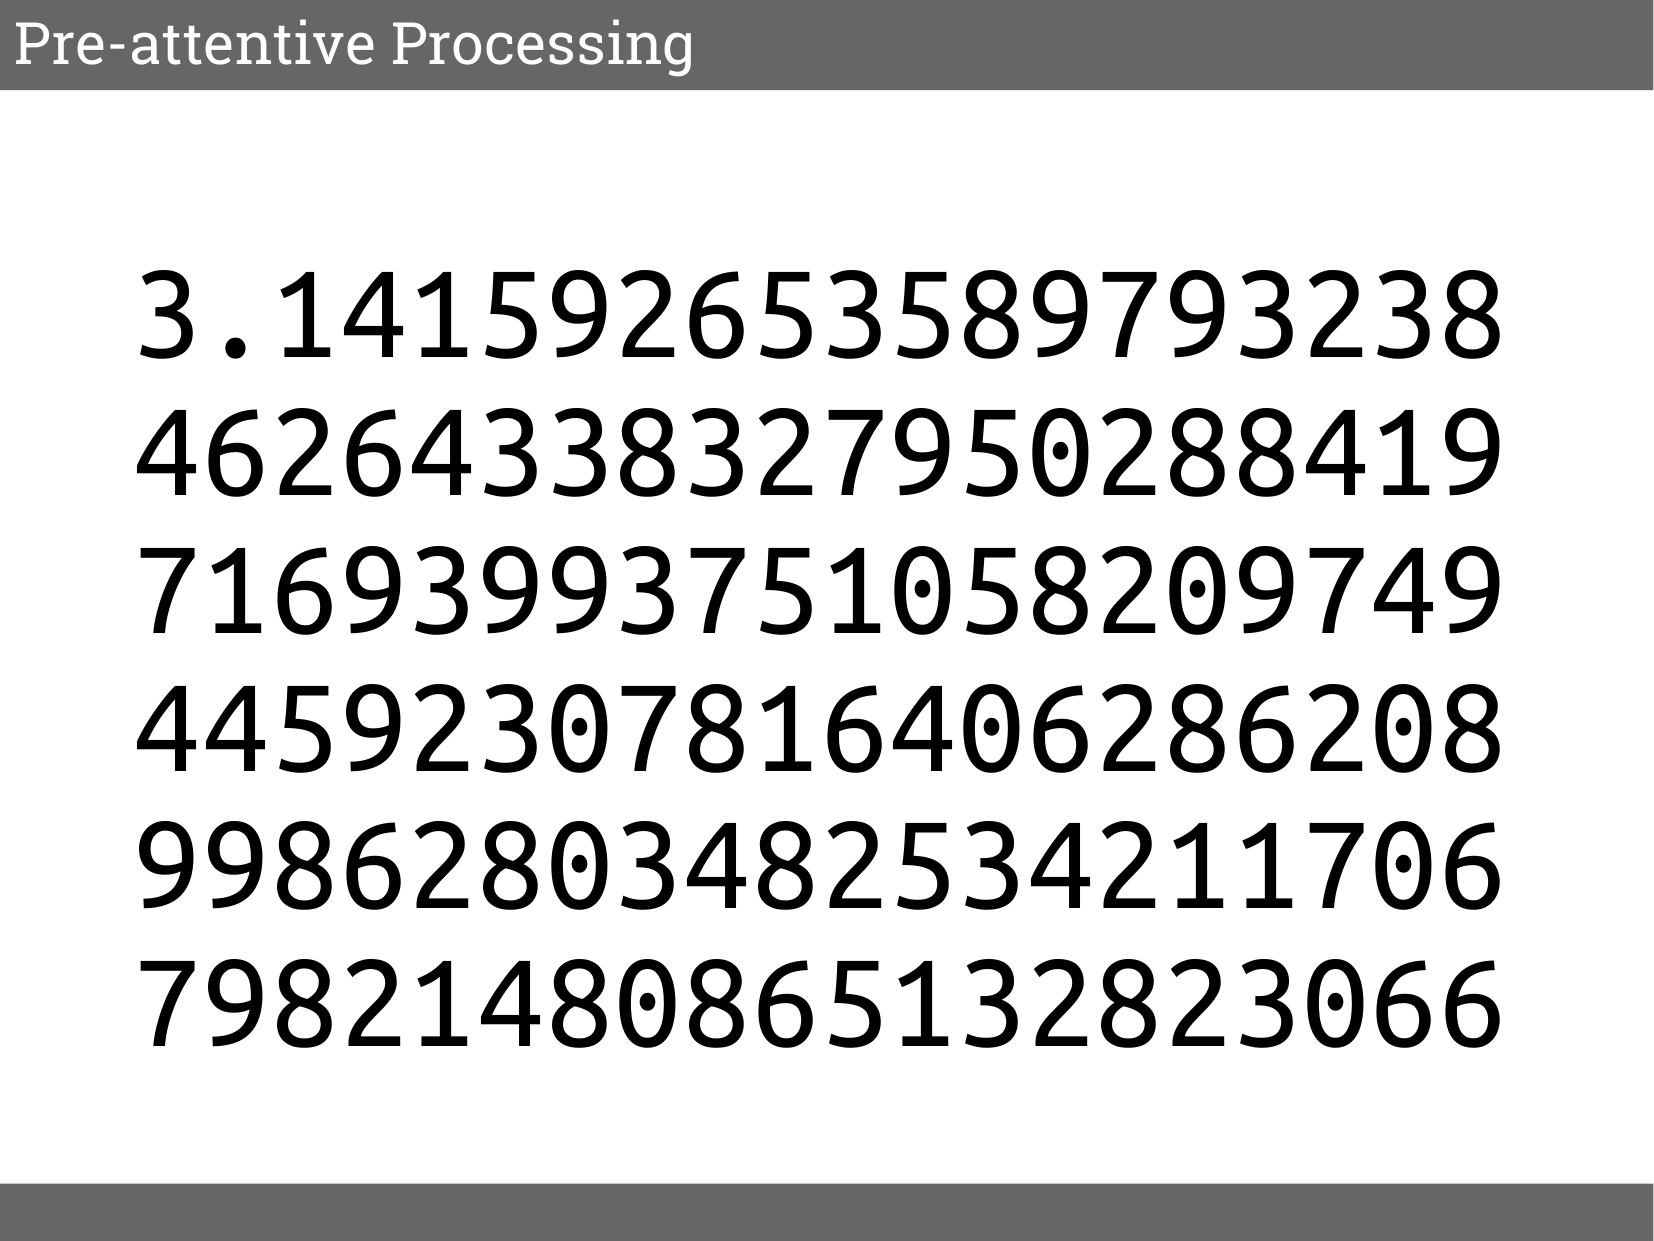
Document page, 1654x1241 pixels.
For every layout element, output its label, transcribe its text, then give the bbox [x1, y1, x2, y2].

text_box Pre-attentive Processing [0, 0, 1654, 89]
text_box [0, 1183, 1654, 1241]
text_box 3.1415926535897932384626433832795028841971693993751058209749445923078164062862089986280348253421170679821480865132823066 [118, 236, 1536, 1078]
